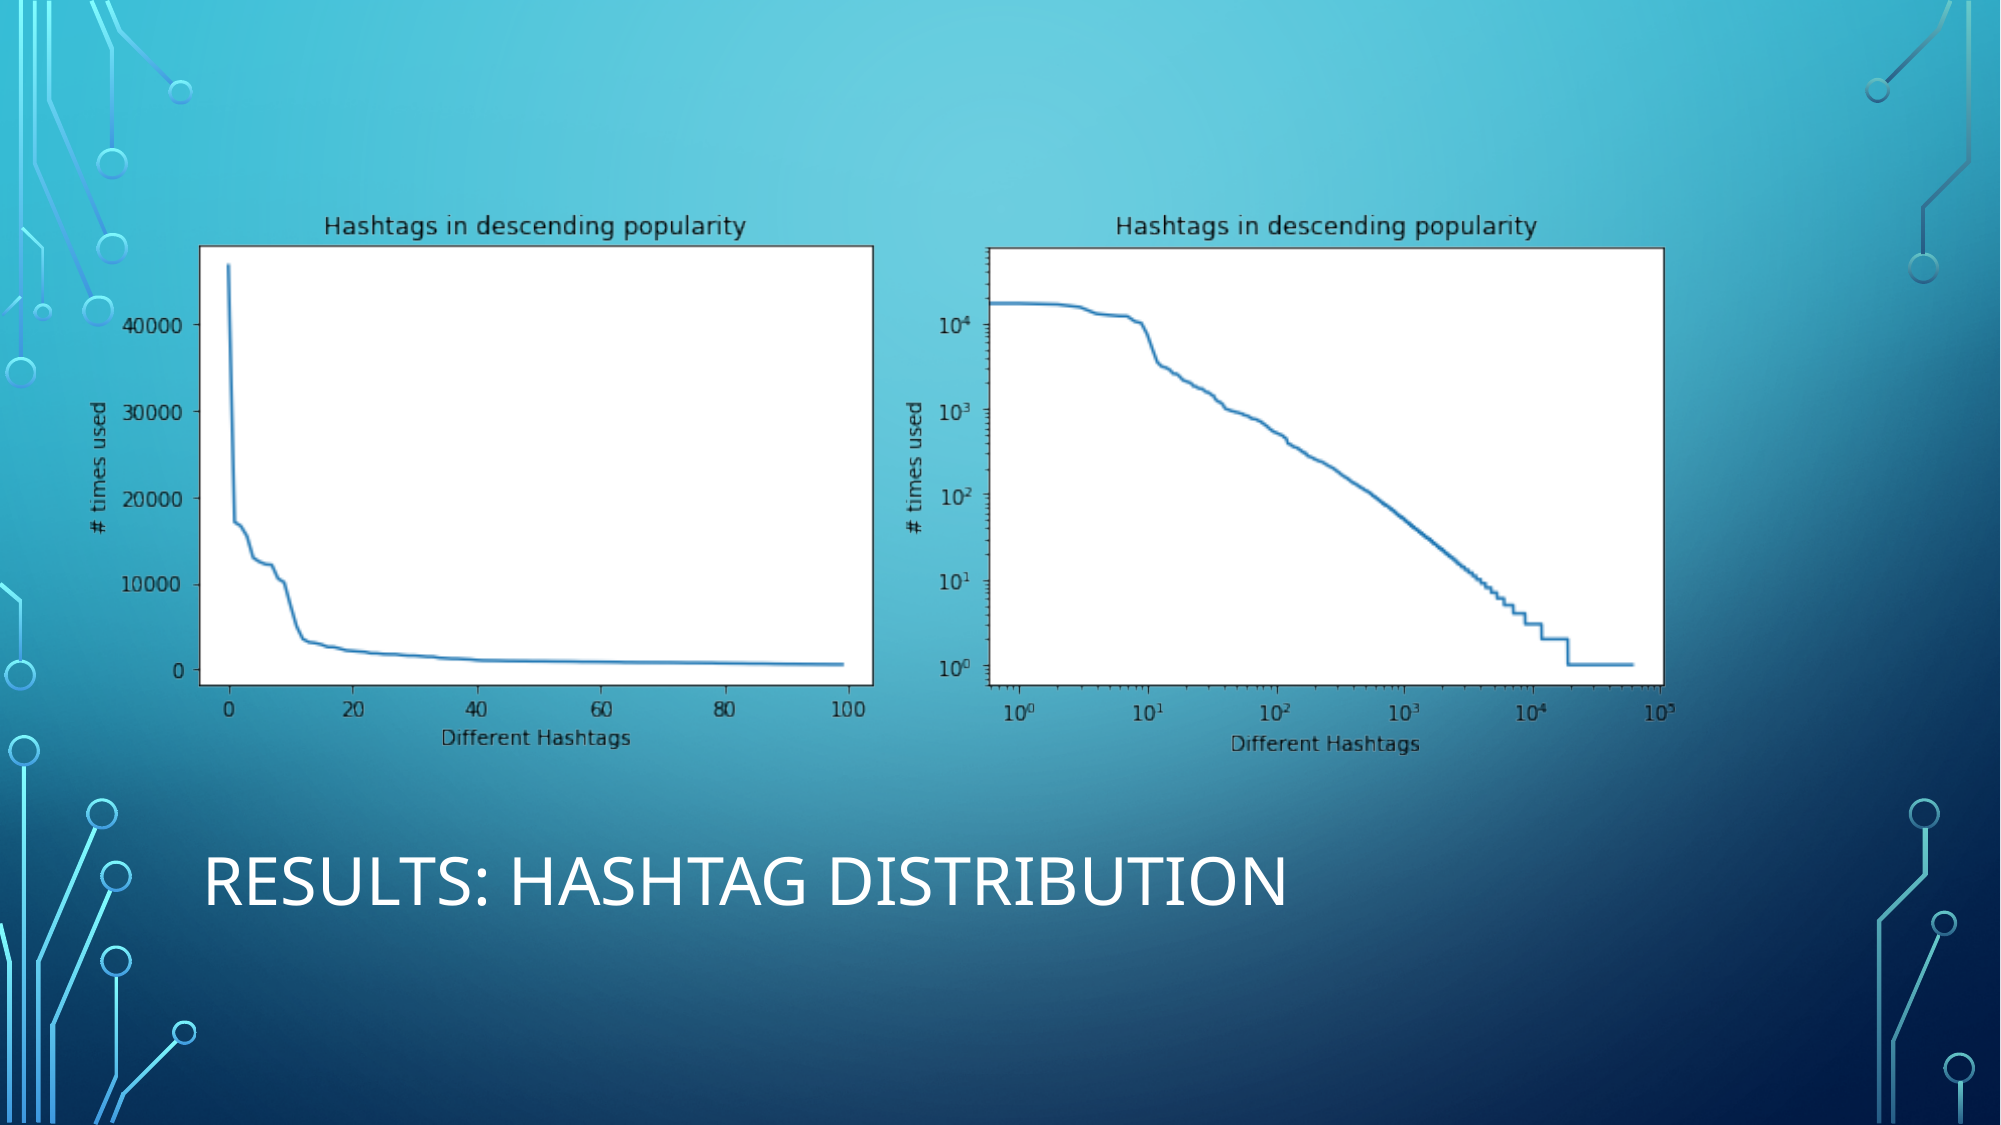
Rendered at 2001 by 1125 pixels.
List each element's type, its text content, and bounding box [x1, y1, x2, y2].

picture [78, 201, 1692, 770]
list Results: hashtag distribution [187, 840, 1814, 953]
